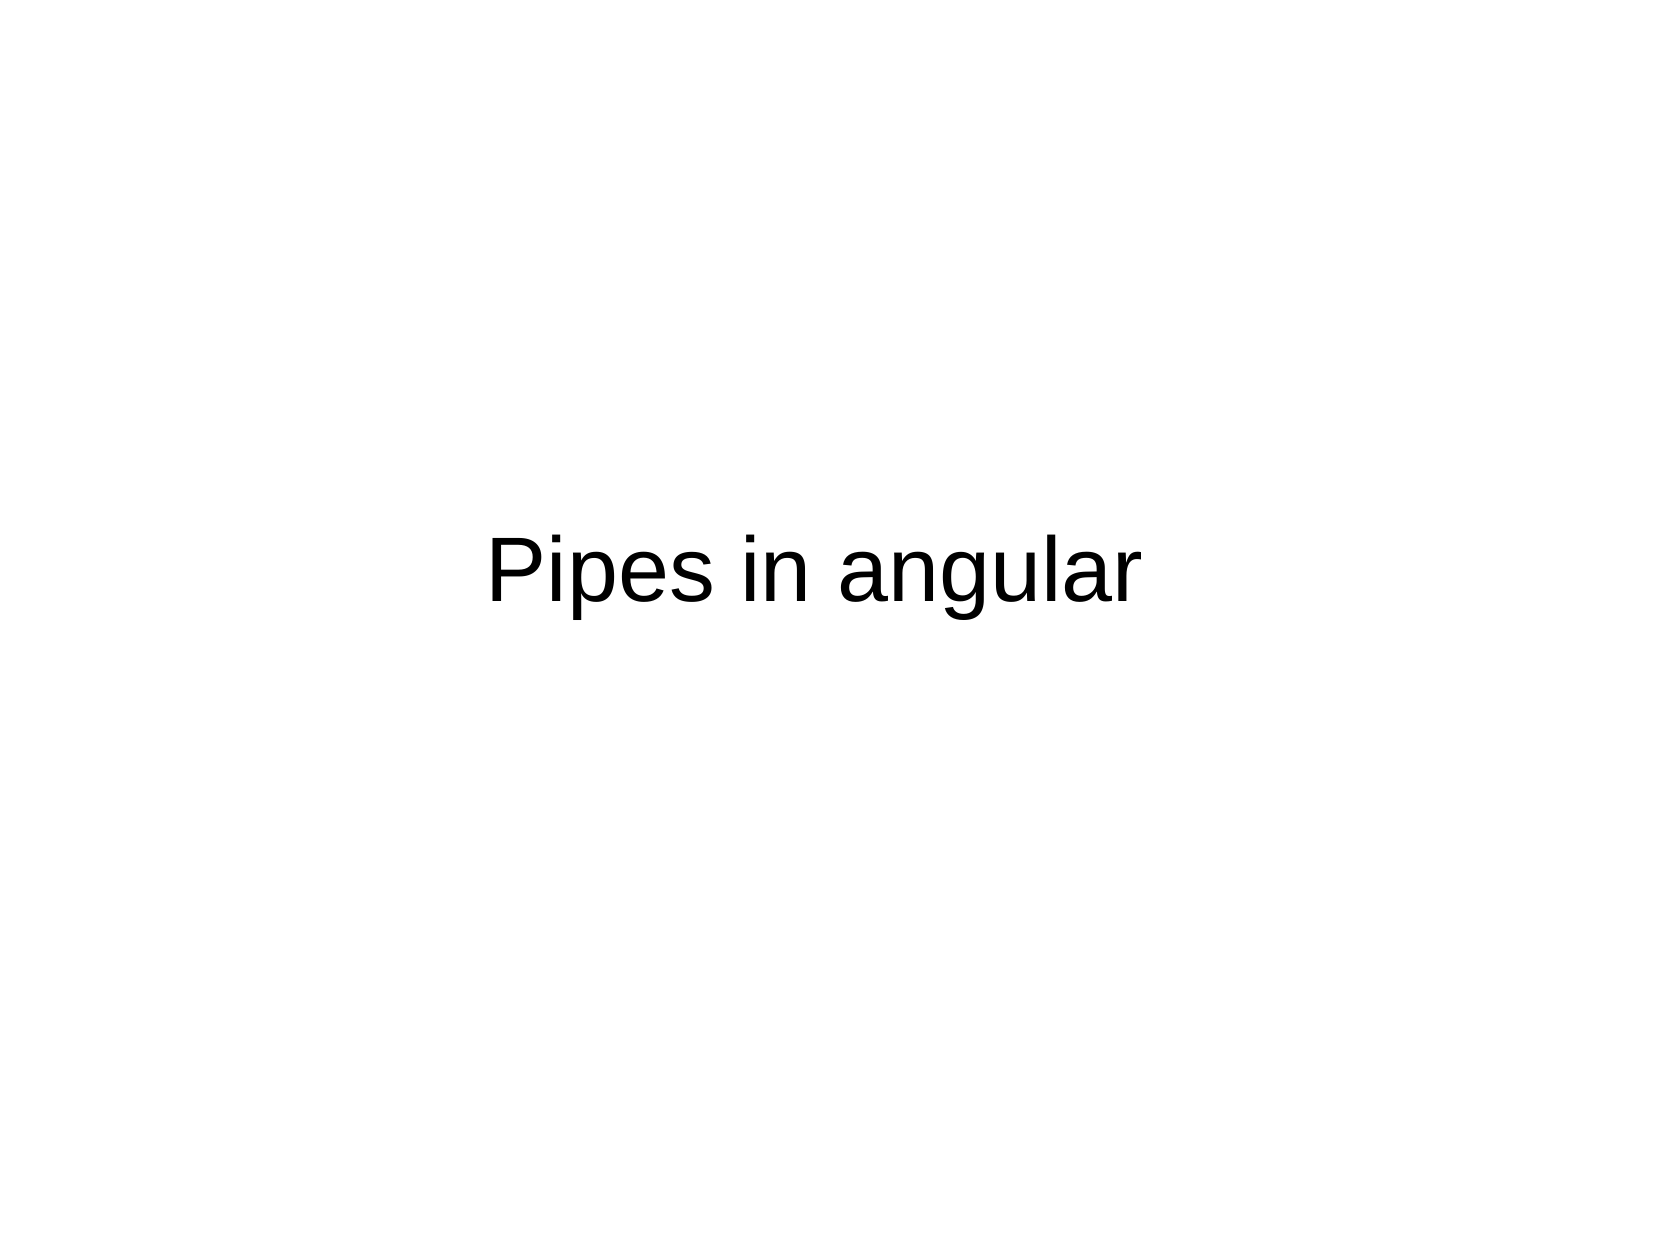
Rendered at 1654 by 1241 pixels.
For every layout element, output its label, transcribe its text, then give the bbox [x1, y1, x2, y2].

title Pipes in angular [70, 466, 1559, 674]
